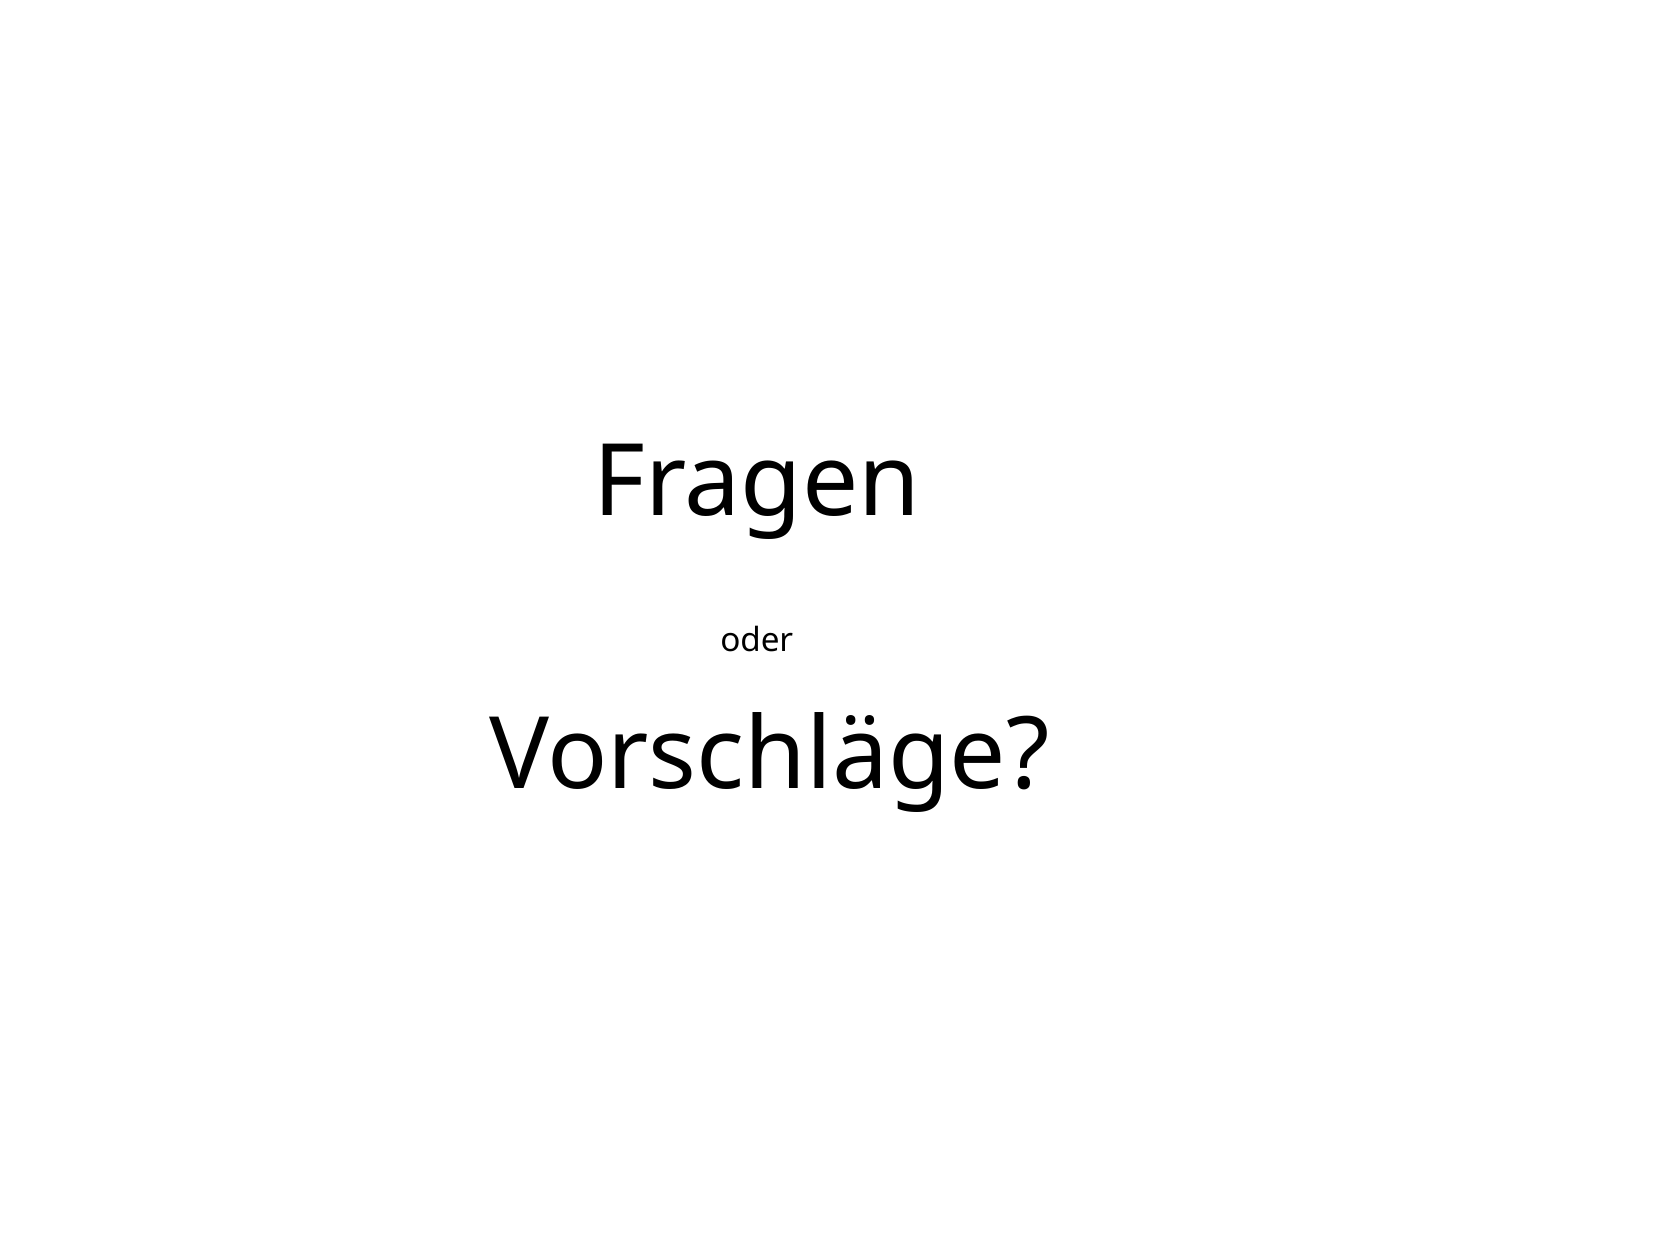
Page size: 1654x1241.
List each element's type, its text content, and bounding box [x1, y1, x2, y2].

text_box Fragen oder Vorschläge? [474, 401, 1179, 840]
